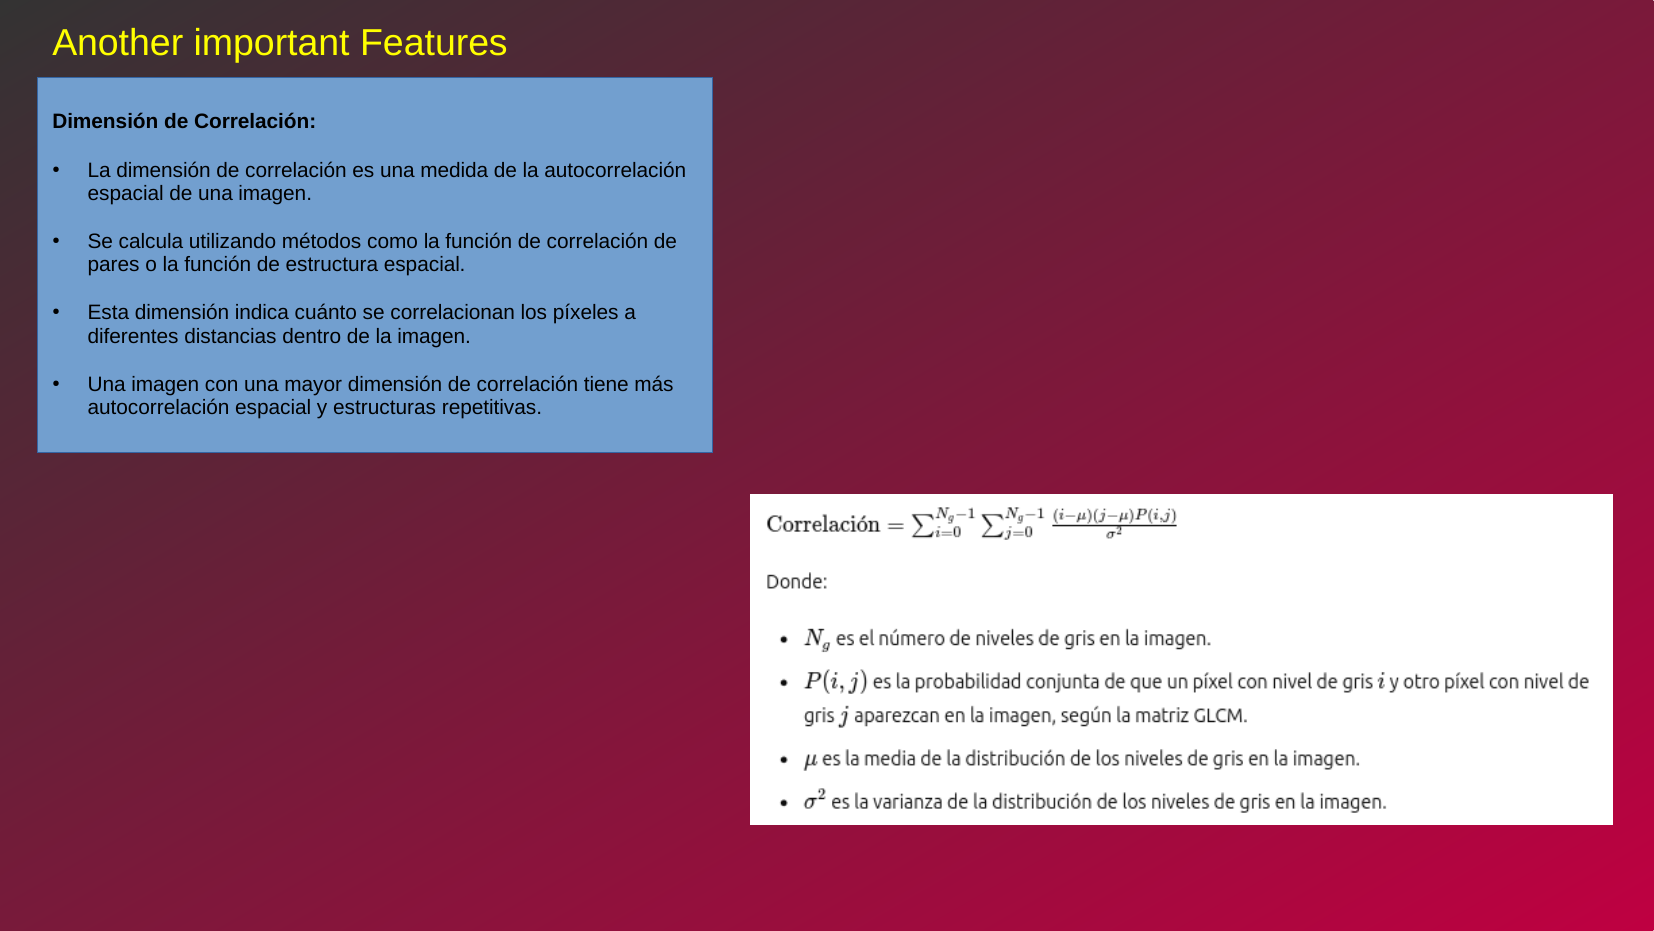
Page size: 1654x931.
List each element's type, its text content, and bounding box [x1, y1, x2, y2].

picture [750, 494, 1613, 826]
text_box Dimensión de Correlación: La dimensión de correlación es una medida de la autocorrelación espacial de una imagen. Se calcula utilizando métodos como la función de correlación de pares o la función de estructura espacial. Esta dimensión indica cuánto se correlacionan los píxeles a diferentes distancias dentro de la imagen. Una imagen con una mayor dimensión de correlación tiene más autocorrelación espacial y estructuras repetitivas. [37, 77, 713, 453]
text_box Another important Features [37, 13, 526, 77]
